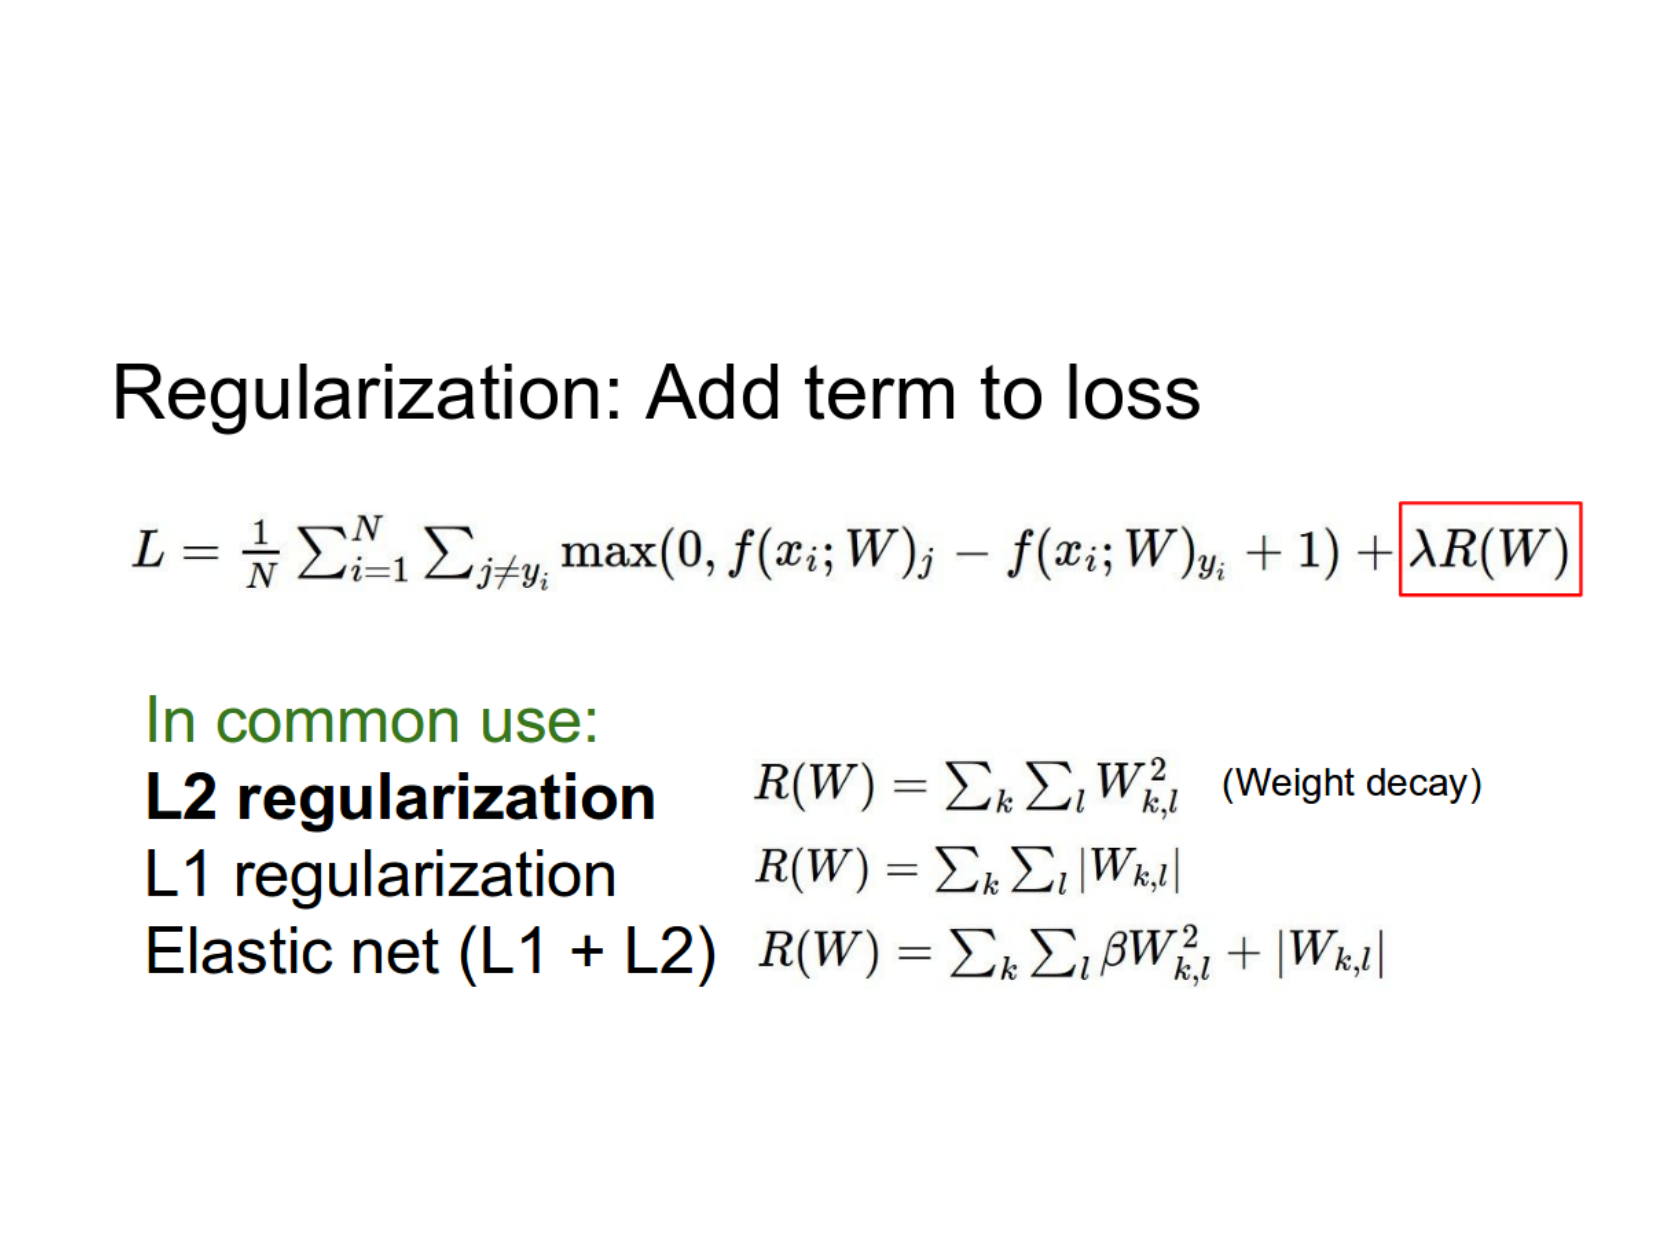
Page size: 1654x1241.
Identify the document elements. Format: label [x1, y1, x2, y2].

picture [82, 328, 1597, 1075]
